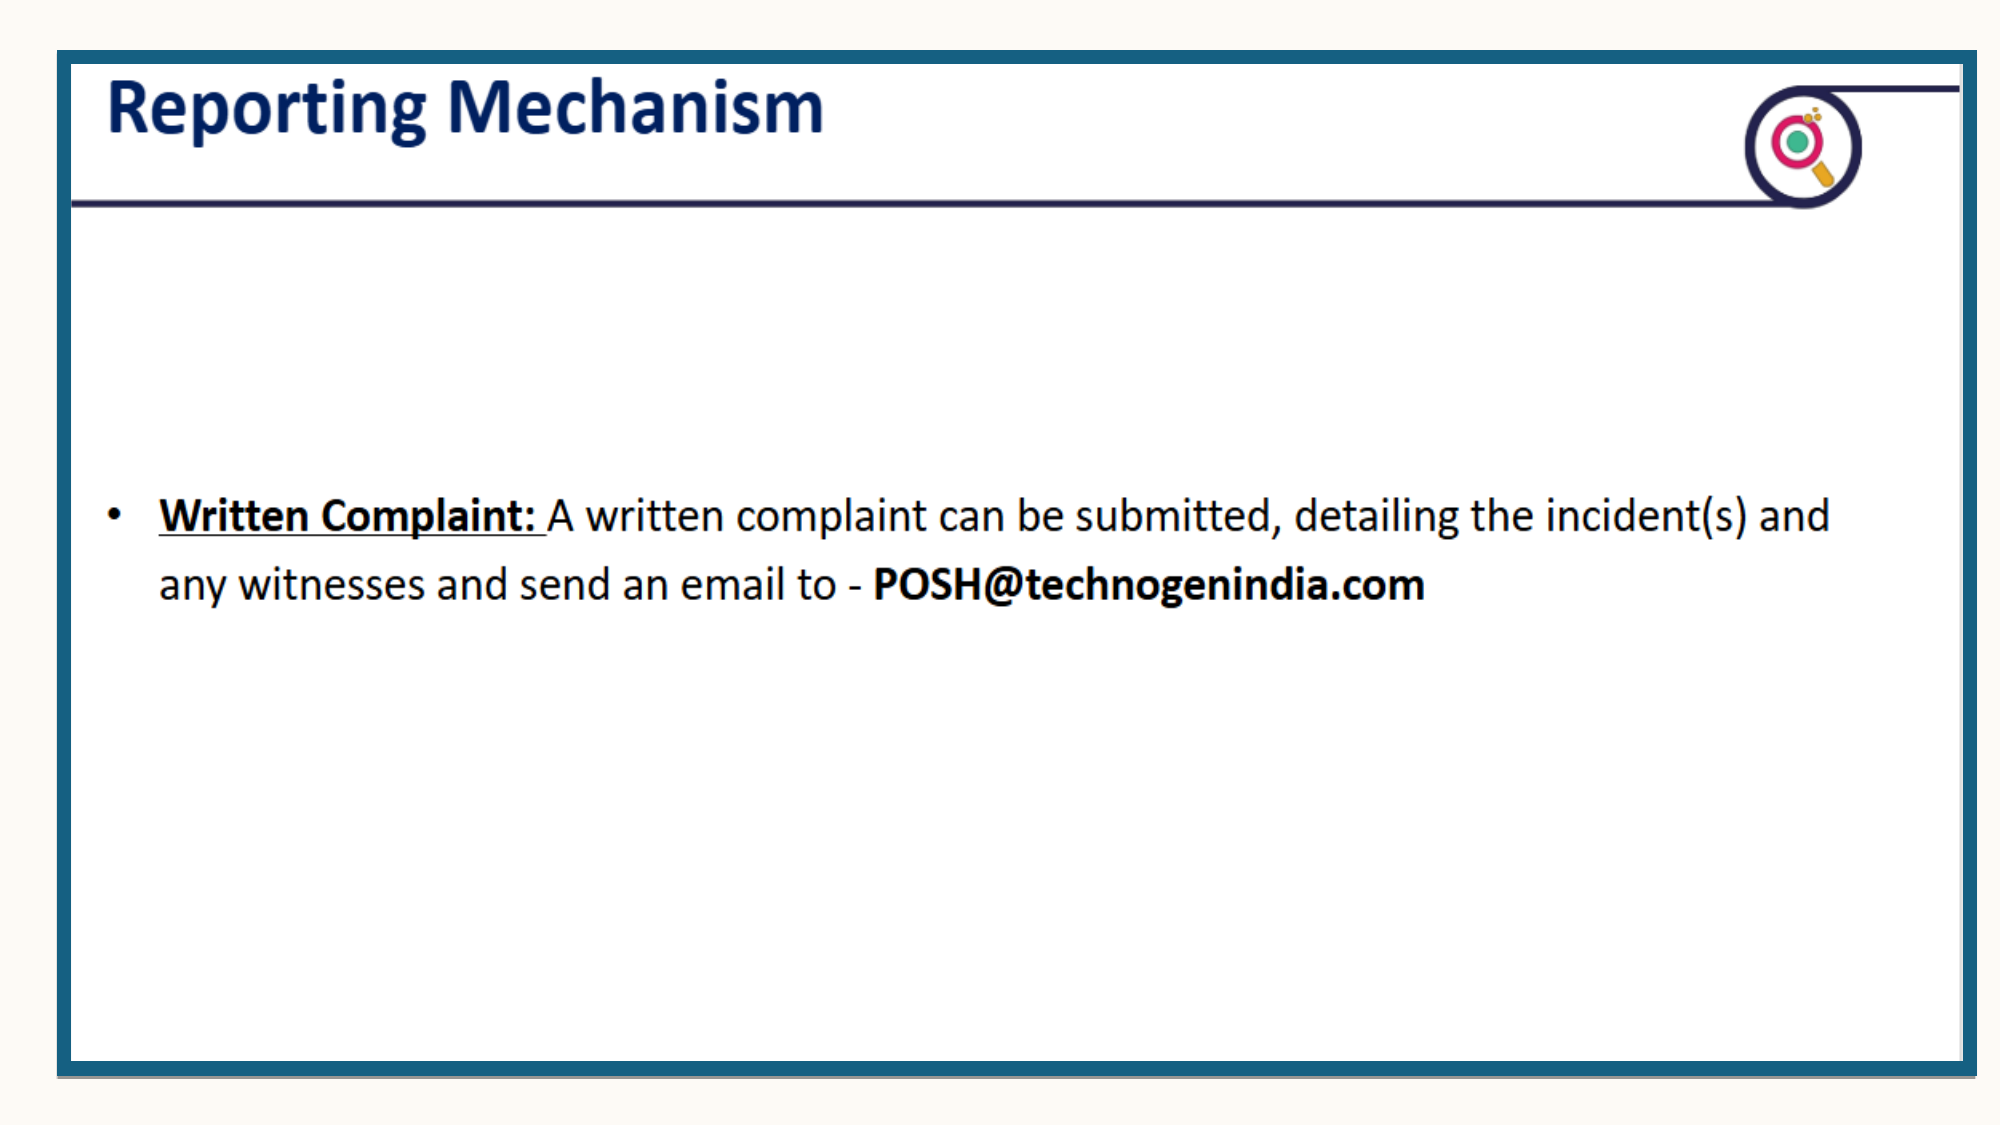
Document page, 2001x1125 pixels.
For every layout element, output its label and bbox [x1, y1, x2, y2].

picture [71, 64, 1963, 1061]
